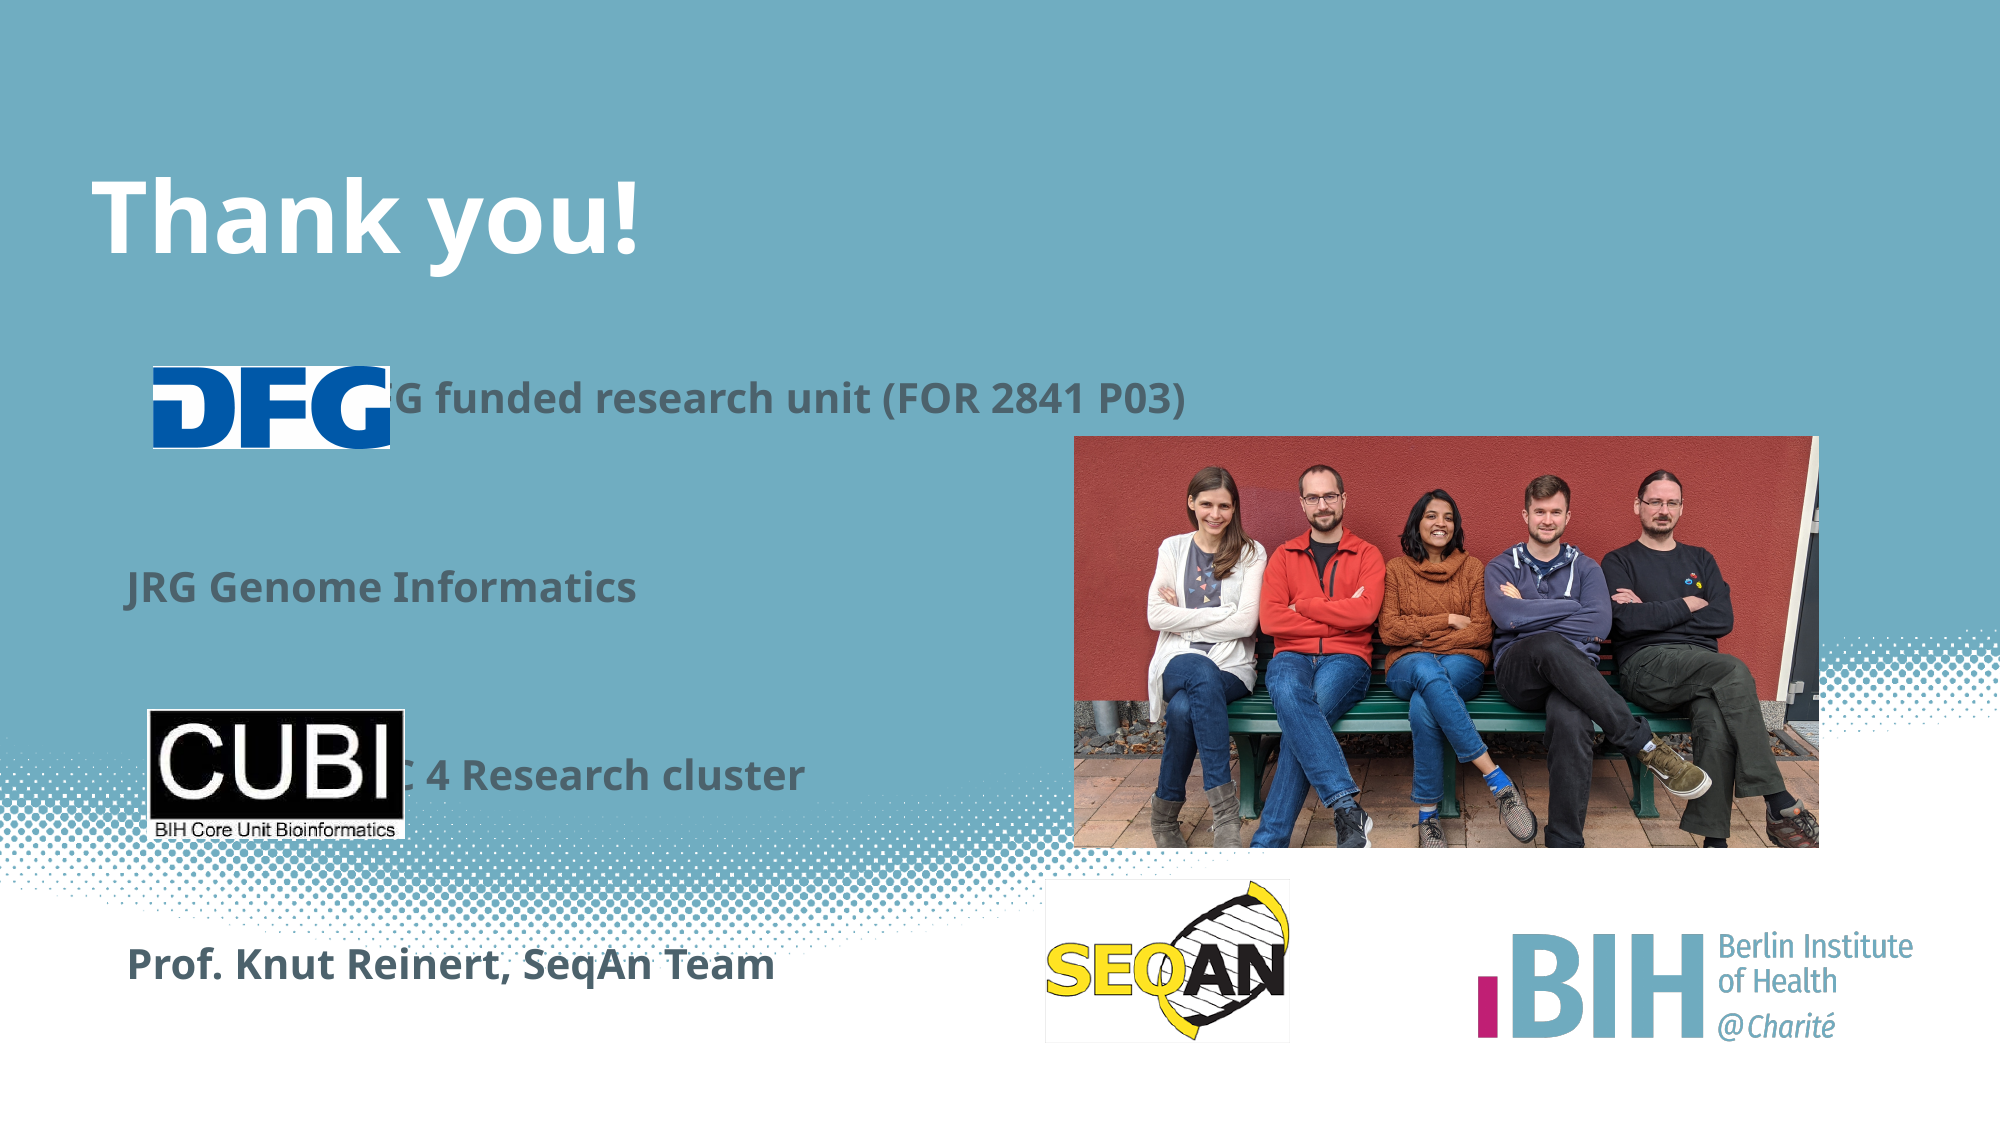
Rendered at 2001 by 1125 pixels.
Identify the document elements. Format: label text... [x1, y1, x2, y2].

picture [0, 0, 2000, 1125]
title Thank you! [90, 160, 1721, 291]
list DFG funded research unit (FOR 2841 P03) JRG Genome Informatics HPC 4 Research cluster Prof. Knut Reinert, SeqAn Team [72, 361, 1849, 669]
